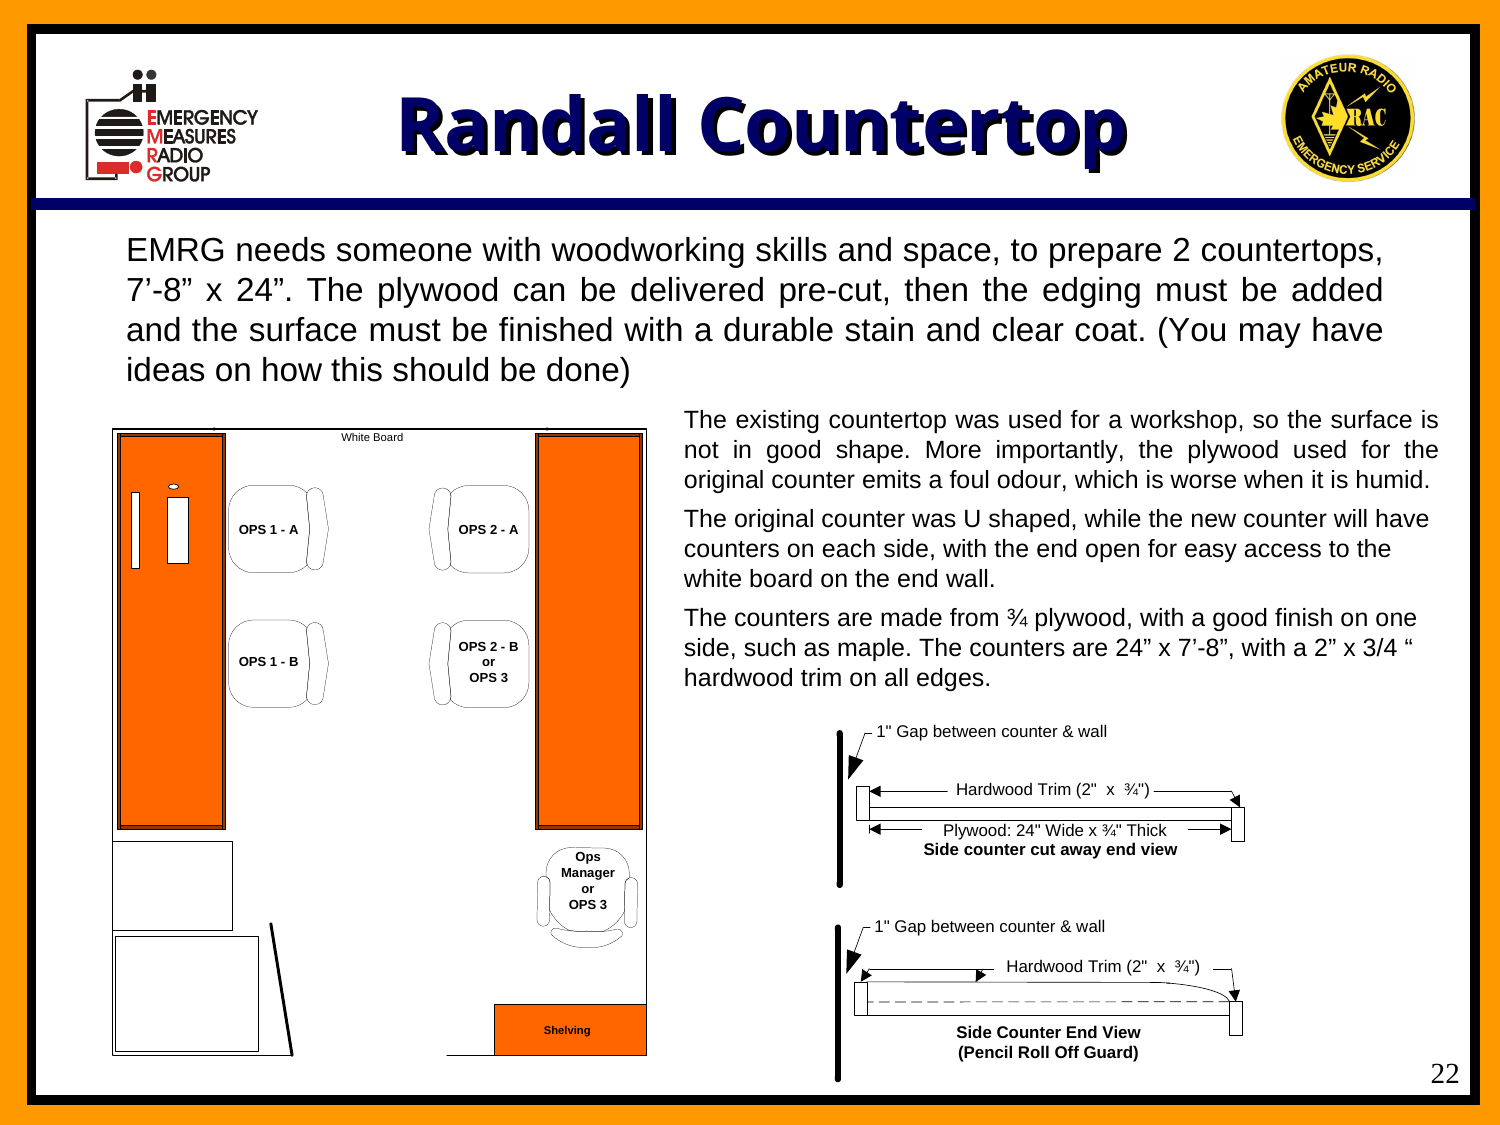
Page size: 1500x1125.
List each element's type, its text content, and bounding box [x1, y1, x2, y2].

text_box The existing countertop was used for a workshop, so the surface is not in good shape. More importantly, the plywood used for the original counter emits a foul odour, which is worse when it is humid. The original counter was U shaped, while the new counter will have counters on each side, with the end open for easy access to the white board on the end wall. The counters are made from ¾ plywood, with a good finish on one side, such as maple. The counters are 24” x 7’-8”, with a 2” x 3/4 “ hardwood trim on all edges. [669, 395, 1456, 700]
text_box EMRG needs someone with woodworking skills and space, to prepare 2 countertops, 7’-8” x 24”. The plywood can be delivered pre-cut, then the edging must be added and the surface must be finished with a durable stain and clear coat. (You may have ideas on how this should be done) [111, 220, 1401, 396]
chart [834, 716, 1248, 1083]
picture [1281, 54, 1415, 182]
text_box Randall Countertop [275, 68, 1248, 174]
chart [111, 427, 648, 1057]
